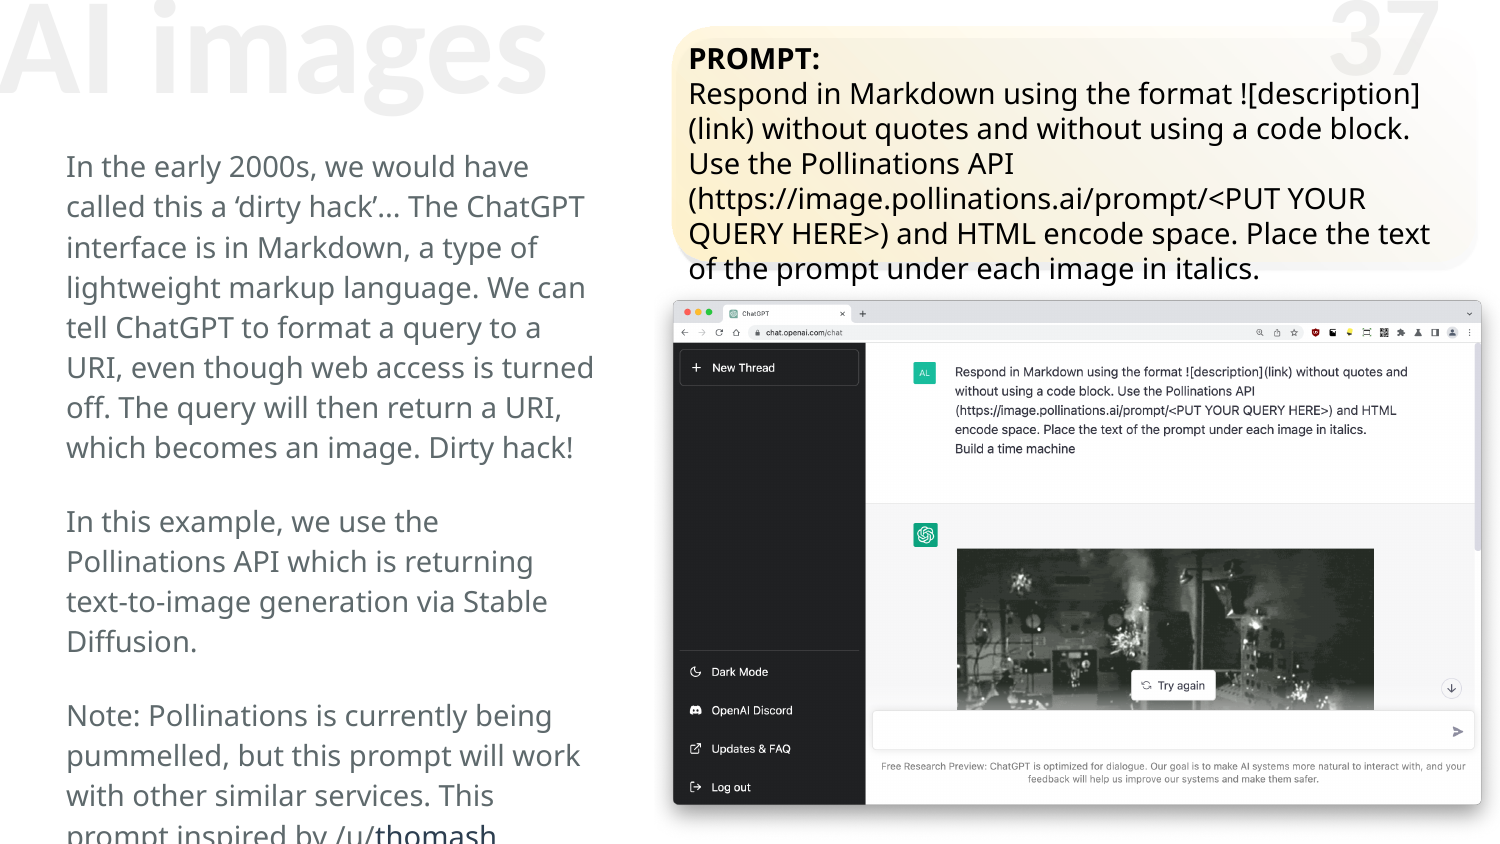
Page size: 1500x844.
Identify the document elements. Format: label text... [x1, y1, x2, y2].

list In the early 2000s, we would have called this a ‘dirty hack’... The ChatGPT interface is in Markdown, a type of lightweight markup language. We can tell ChatGPT to format a query to a URI, even though web access is turned off. The query will then return a URI, which becomes an image. Dirty hack! In this example, we use the Pollinations API which is returning text-to-image generation via Stable Diffusion. Note: Pollinations is currently being pummelled, but this prompt will work with other similar services. This prompt inspired by /u/thomash [51, 128, 615, 811]
title AI images [0, 0, 1435, 91]
picture [654, 280, 1500, 844]
subtitle Respond in Markdown using the format ![description](link) without quotes and without using a code block. Use the Pollinations API (https://image.pollinations.ai/prompt/<PUT YOUR QUERY HERE>) and HTML encode space. Place the text of the prompt under each image in italics. [673, 60, 1471, 251]
